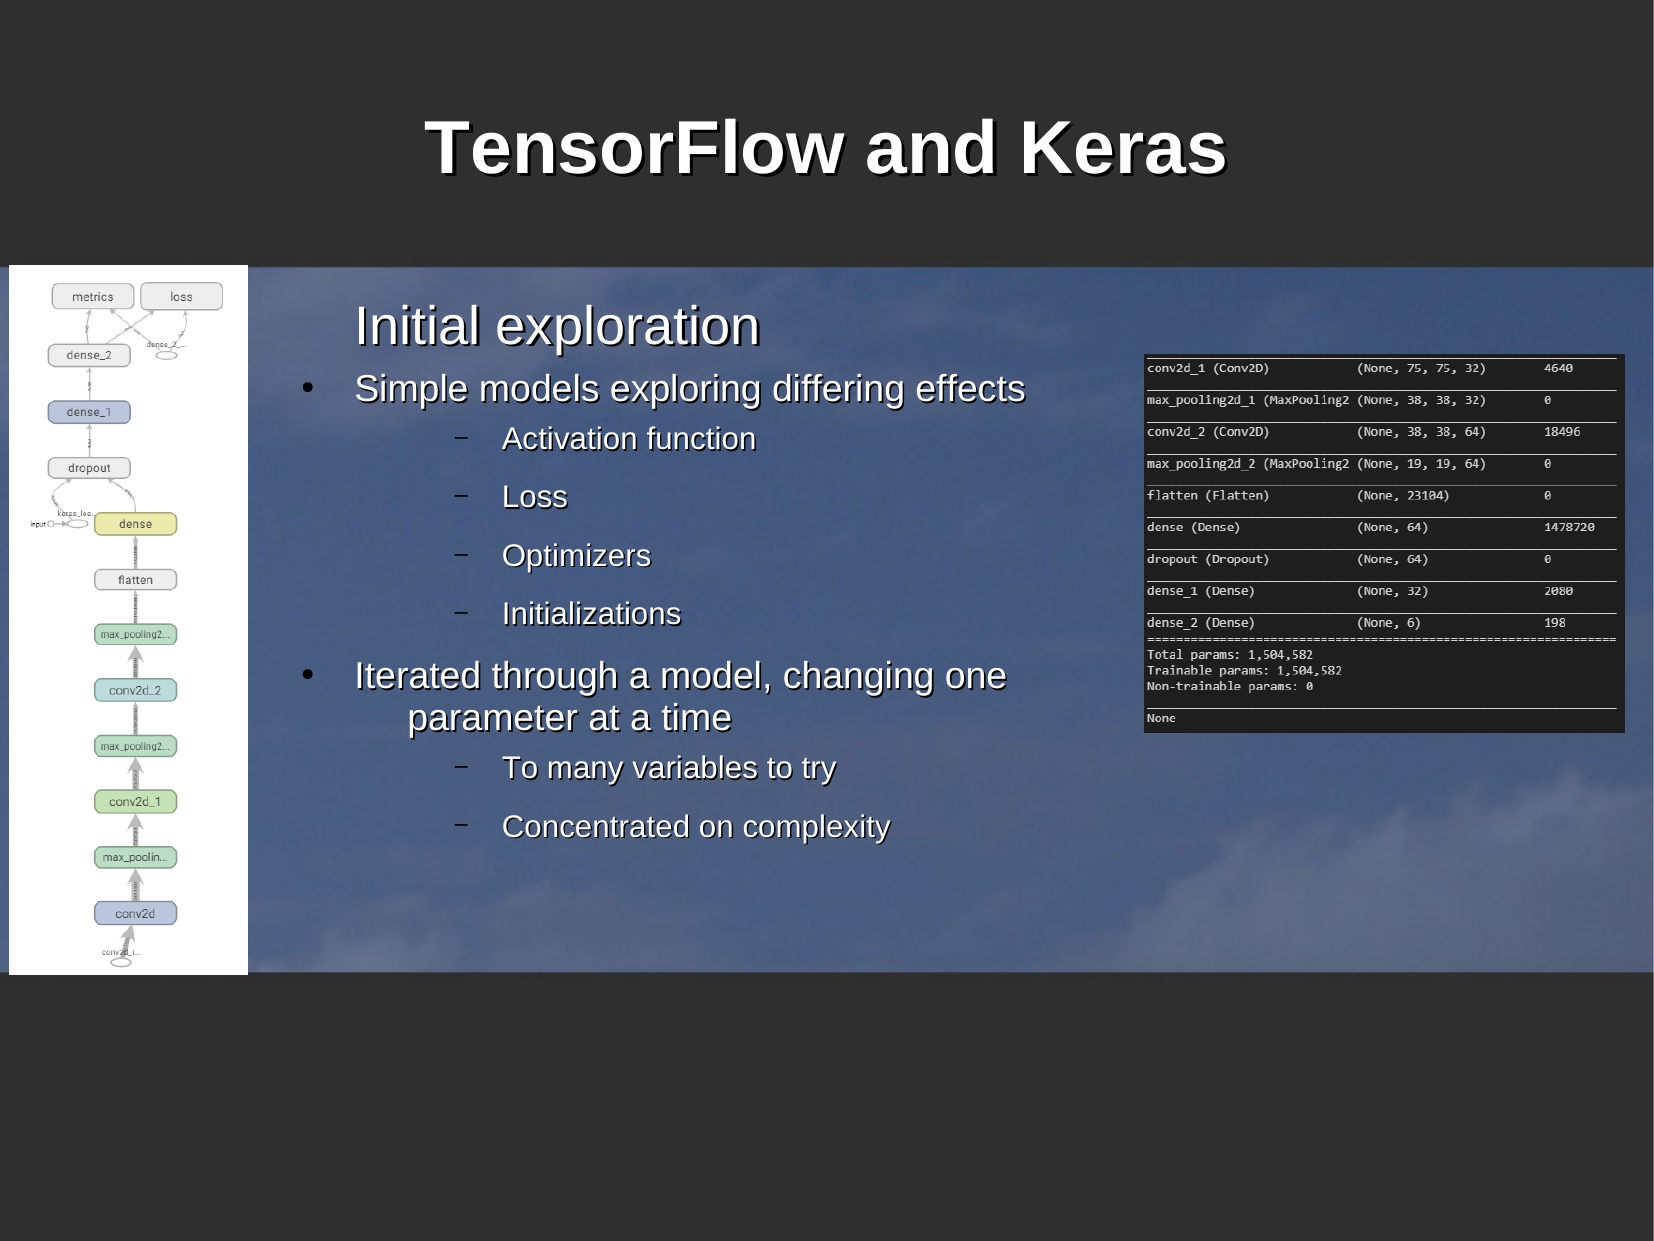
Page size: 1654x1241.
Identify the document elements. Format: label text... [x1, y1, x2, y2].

picture [0, 0, 1654, 1241]
list Initial exploration Simple models exploring differing effects Activation function Loss Optimizers Initializations Iterated through a model, changing one parameter at a time To many variables to try Concentrated on complexity [265, 295, 1123, 916]
title TensorFlow and Keras [88, 59, 1565, 237]
